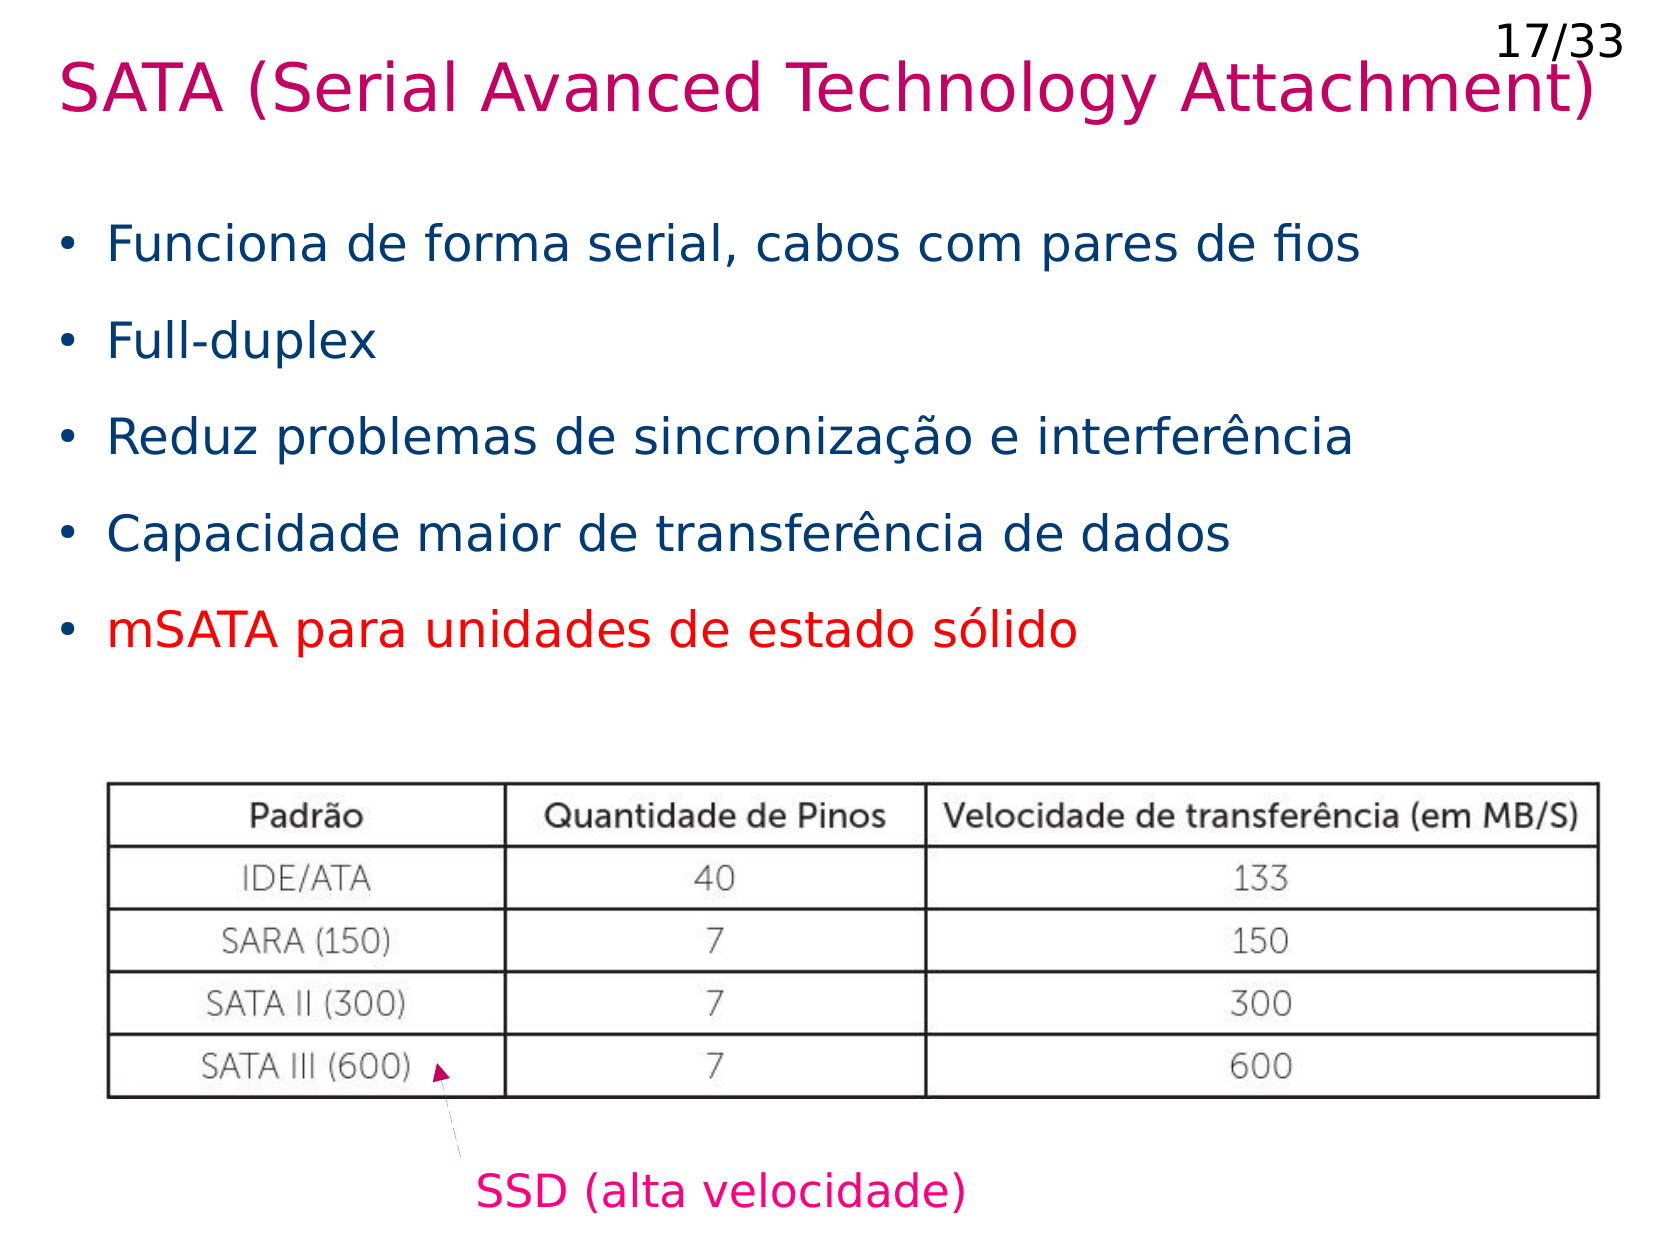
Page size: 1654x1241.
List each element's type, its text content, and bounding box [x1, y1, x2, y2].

picture [102, 779, 1607, 1099]
title SATA (Serial Avanced Technology Attachment) [59, 29, 1625, 148]
text_box SSD (alta velocidade) [460, 1157, 1040, 1241]
list Funciona de forma serial, cabos com pares de fios Full-duplex Reduz problemas de sincronização e interferência Capacidade maior de transferência de dados mSATA para unidades de estado sólido [59, 206, 1625, 1211]
